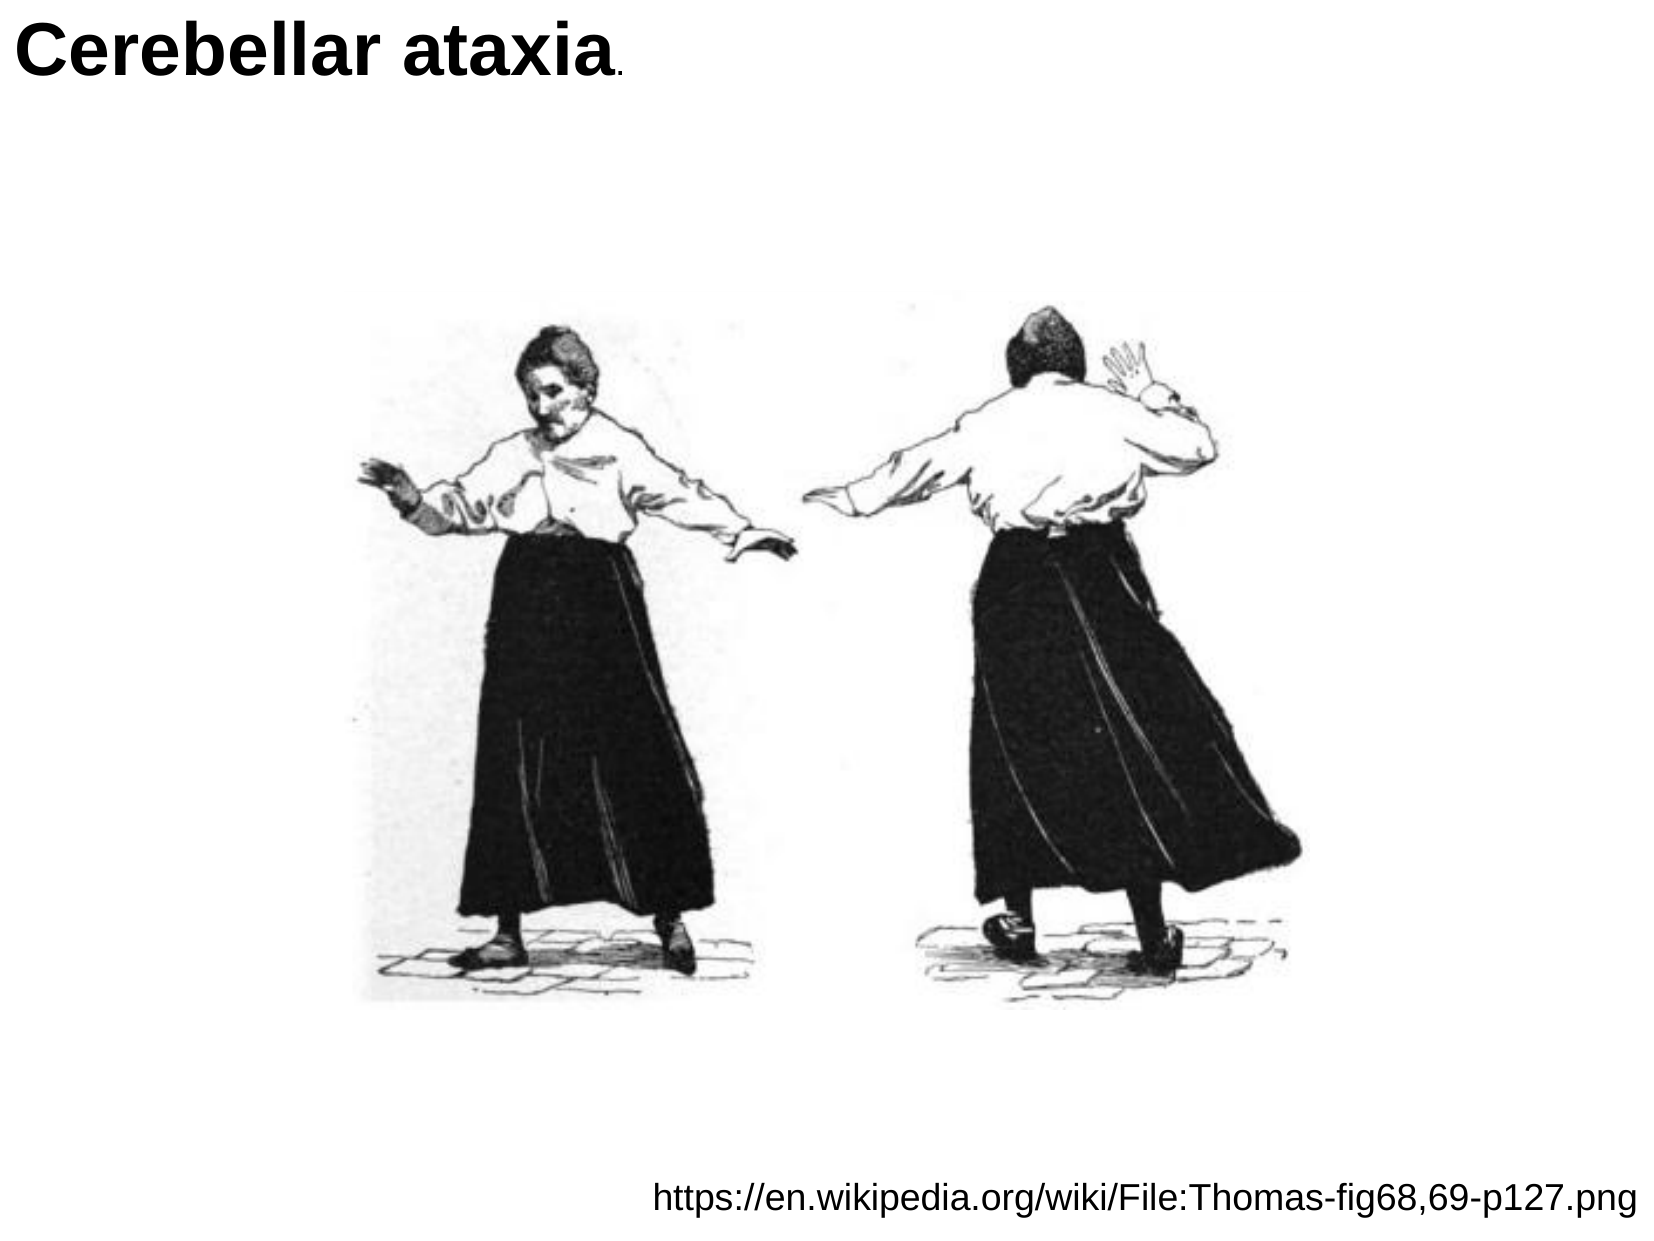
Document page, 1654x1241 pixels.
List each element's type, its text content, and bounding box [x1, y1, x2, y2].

picture [344, 290, 1310, 1010]
text_box Cerebellar ataxia. [0, 0, 756, 116]
text_box https://en.wikipedia.org/wiki/File:Thomas-fig68,69-p127.png [637, 1169, 1654, 1227]
